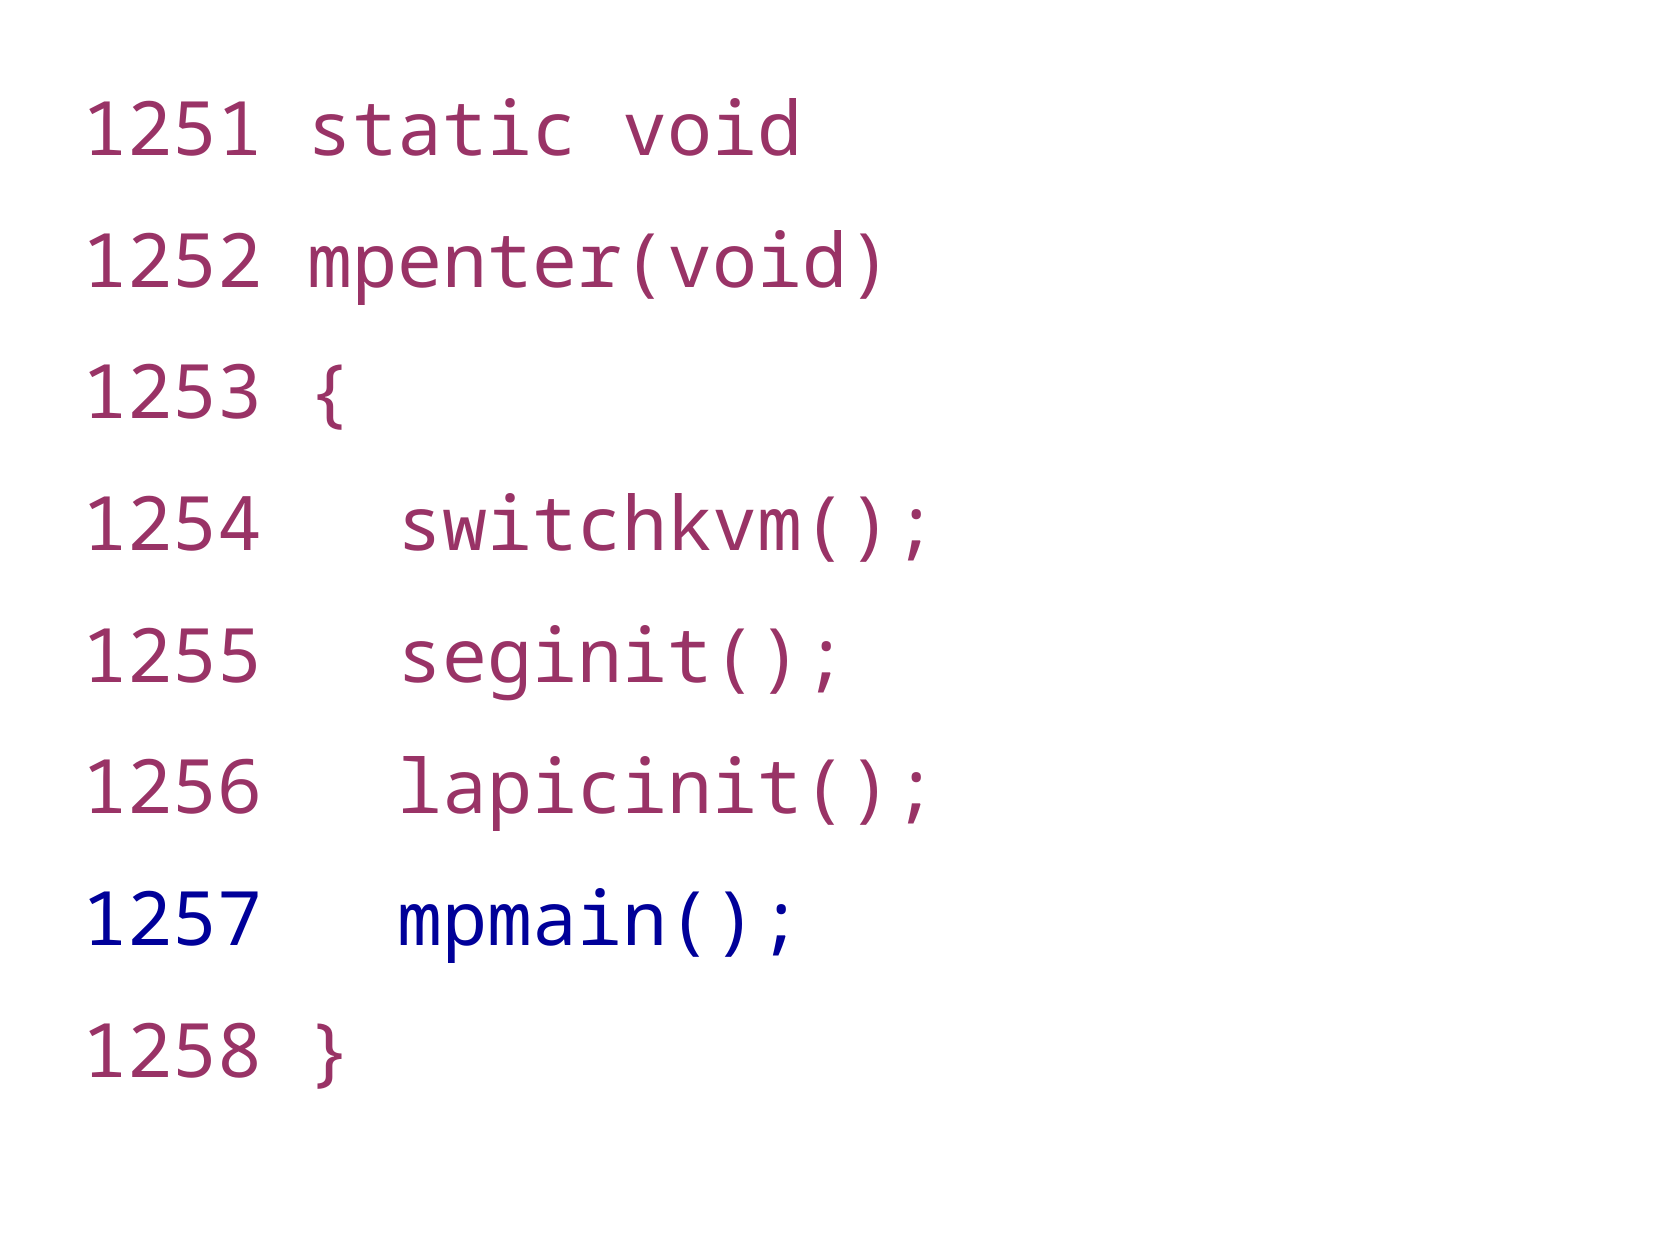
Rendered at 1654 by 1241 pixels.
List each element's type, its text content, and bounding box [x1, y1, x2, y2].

list 1251 static void 1252 mpenter(void) 1253 { 1254 switchkvm(); 1255 seginit(); 1256 lapicinit(); 1257 mpmain(); 1258 } [82, 75, 1571, 1163]
